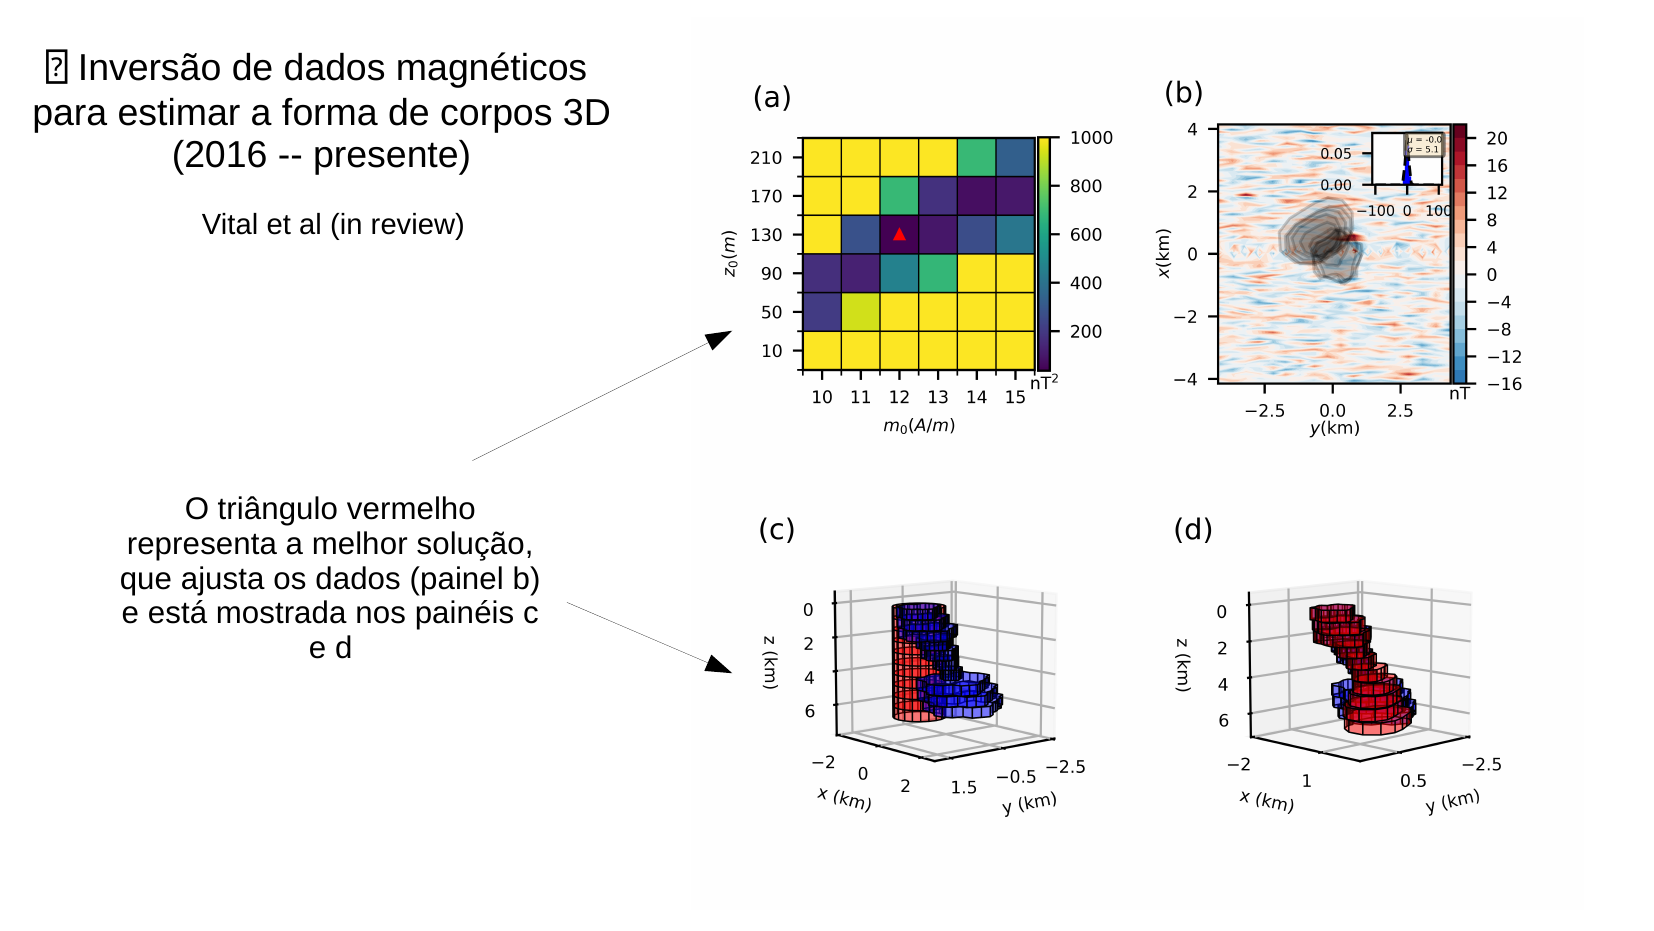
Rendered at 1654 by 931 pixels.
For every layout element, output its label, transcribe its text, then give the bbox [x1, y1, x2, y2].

text_box O triângulo vermelho representa a melhor solução, que ajusta os dados (painel b) e está mostrada nos painéis c e d [94, 484, 567, 721]
picture [691, 17, 1584, 910]
text_box ⍰ Inversão de dados magnéticos para estimar a forma de corpos 3D (2016 -- presente) [17, 32, 626, 213]
text_box Vital et al (in review) [85, 200, 582, 249]
